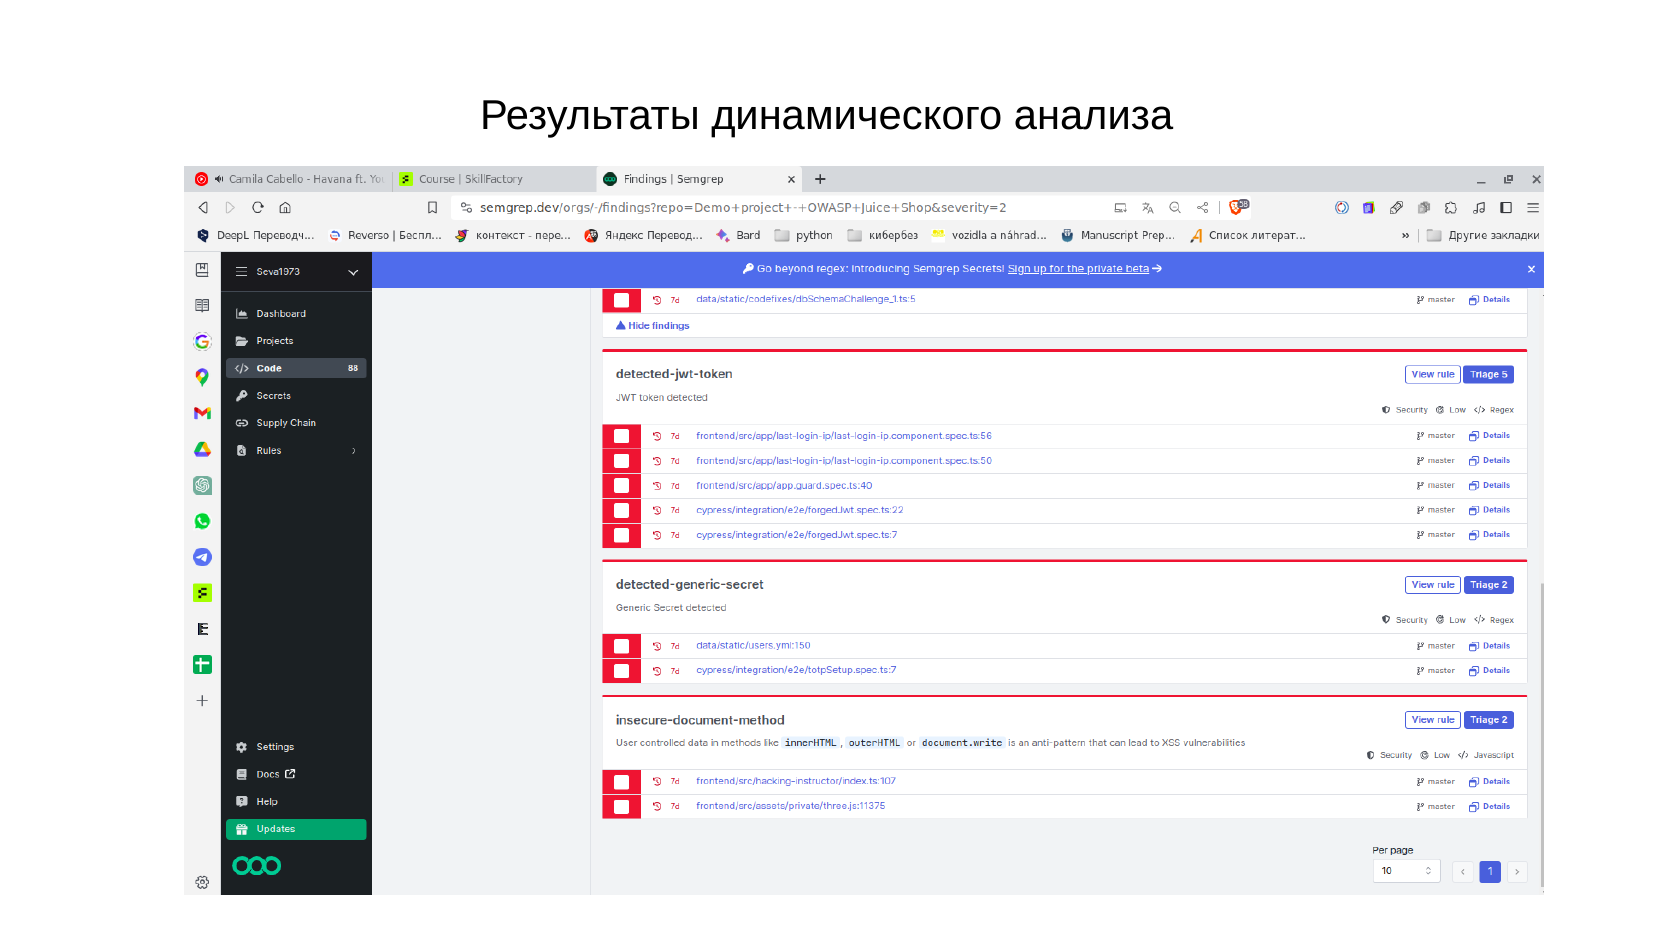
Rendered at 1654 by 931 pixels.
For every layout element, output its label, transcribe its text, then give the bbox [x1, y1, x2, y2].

picture [184, 166, 1544, 895]
title Результаты динамического анализа [82, 37, 1571, 193]
